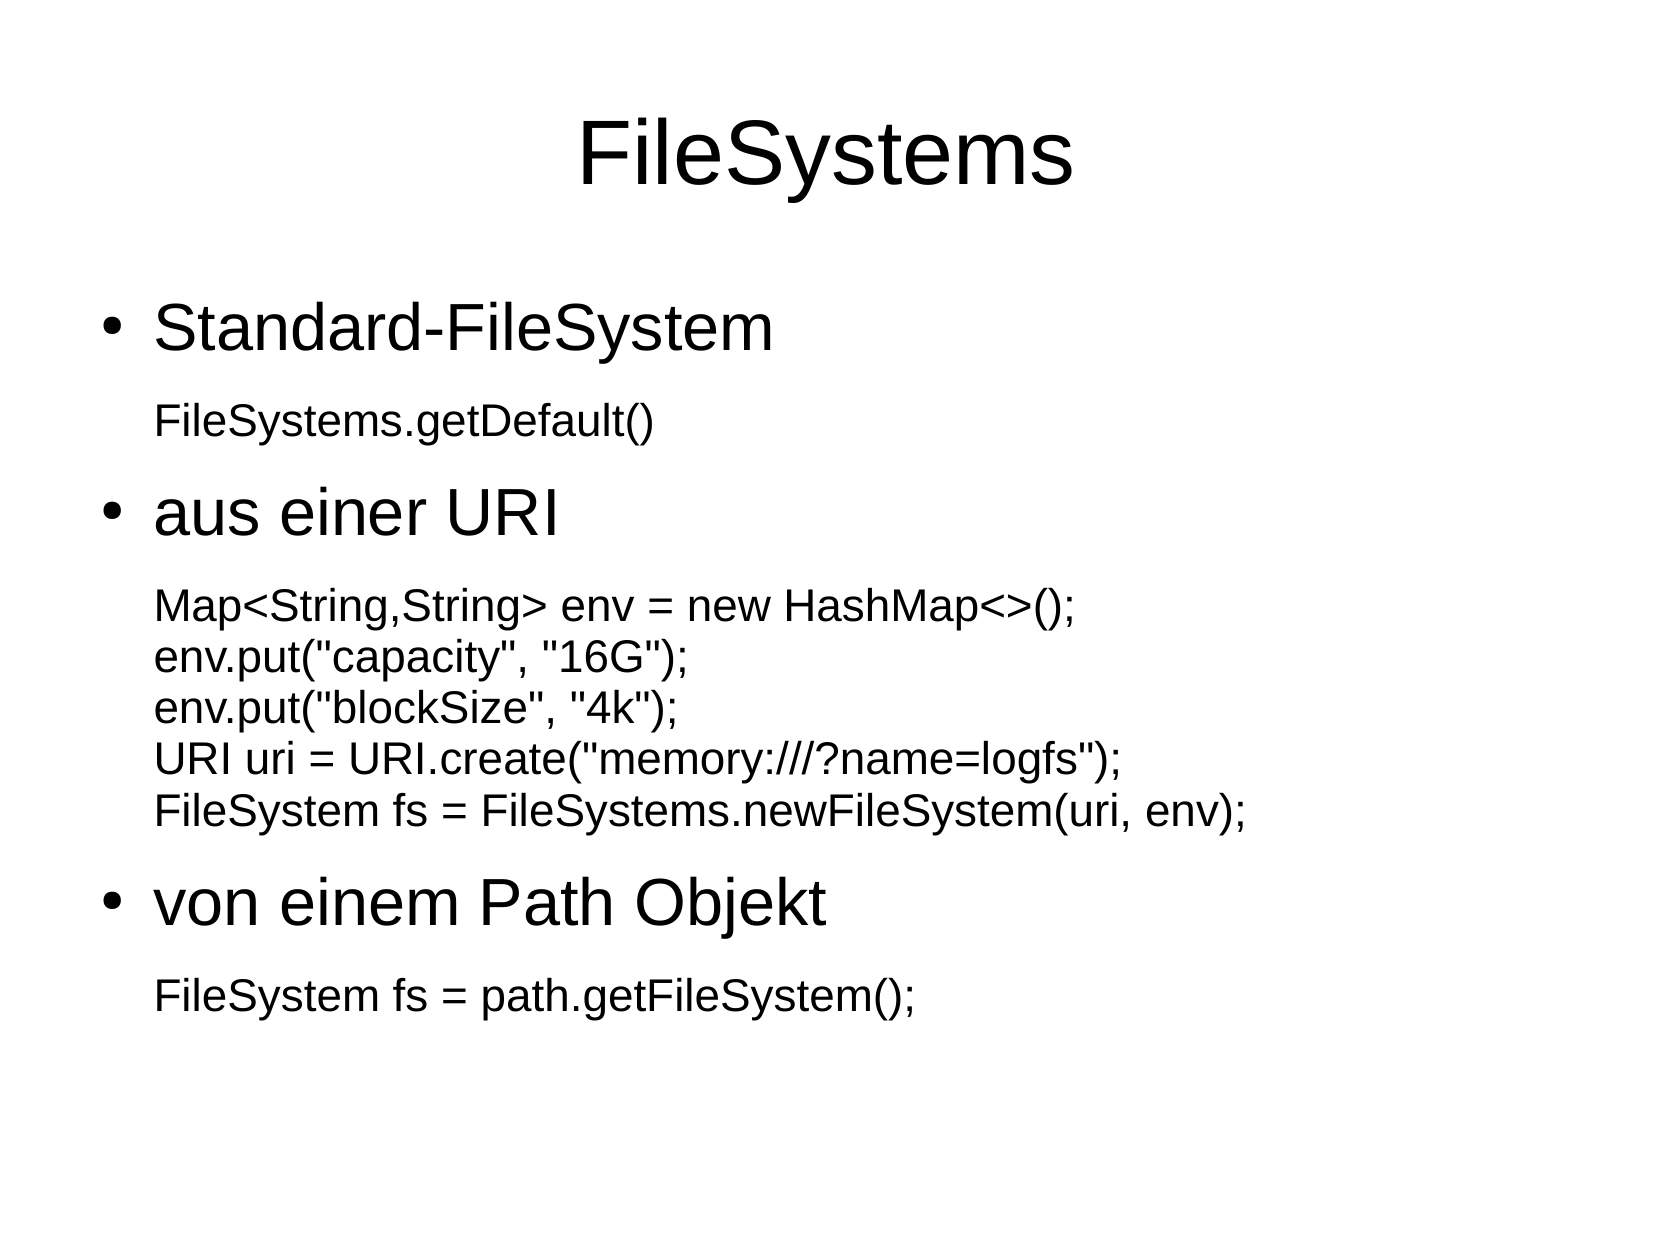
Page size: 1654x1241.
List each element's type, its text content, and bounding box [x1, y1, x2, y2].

list Standard-FileSystem FileSystems.getDefault() aus einer URI Map<String,String> env = new HashMap<>(); env.put("capacity", "16G"); env.put("blockSize", "4k"); URI uri = URI.create("memory:///?name=logfs"); FileSystem fs = FileSystems.newFileSystem(uri, env); von einem Path Objekt FileSystem fs = path.getFileSystem(); [82, 290, 1571, 1158]
title FileSystems [82, 49, 1571, 257]
